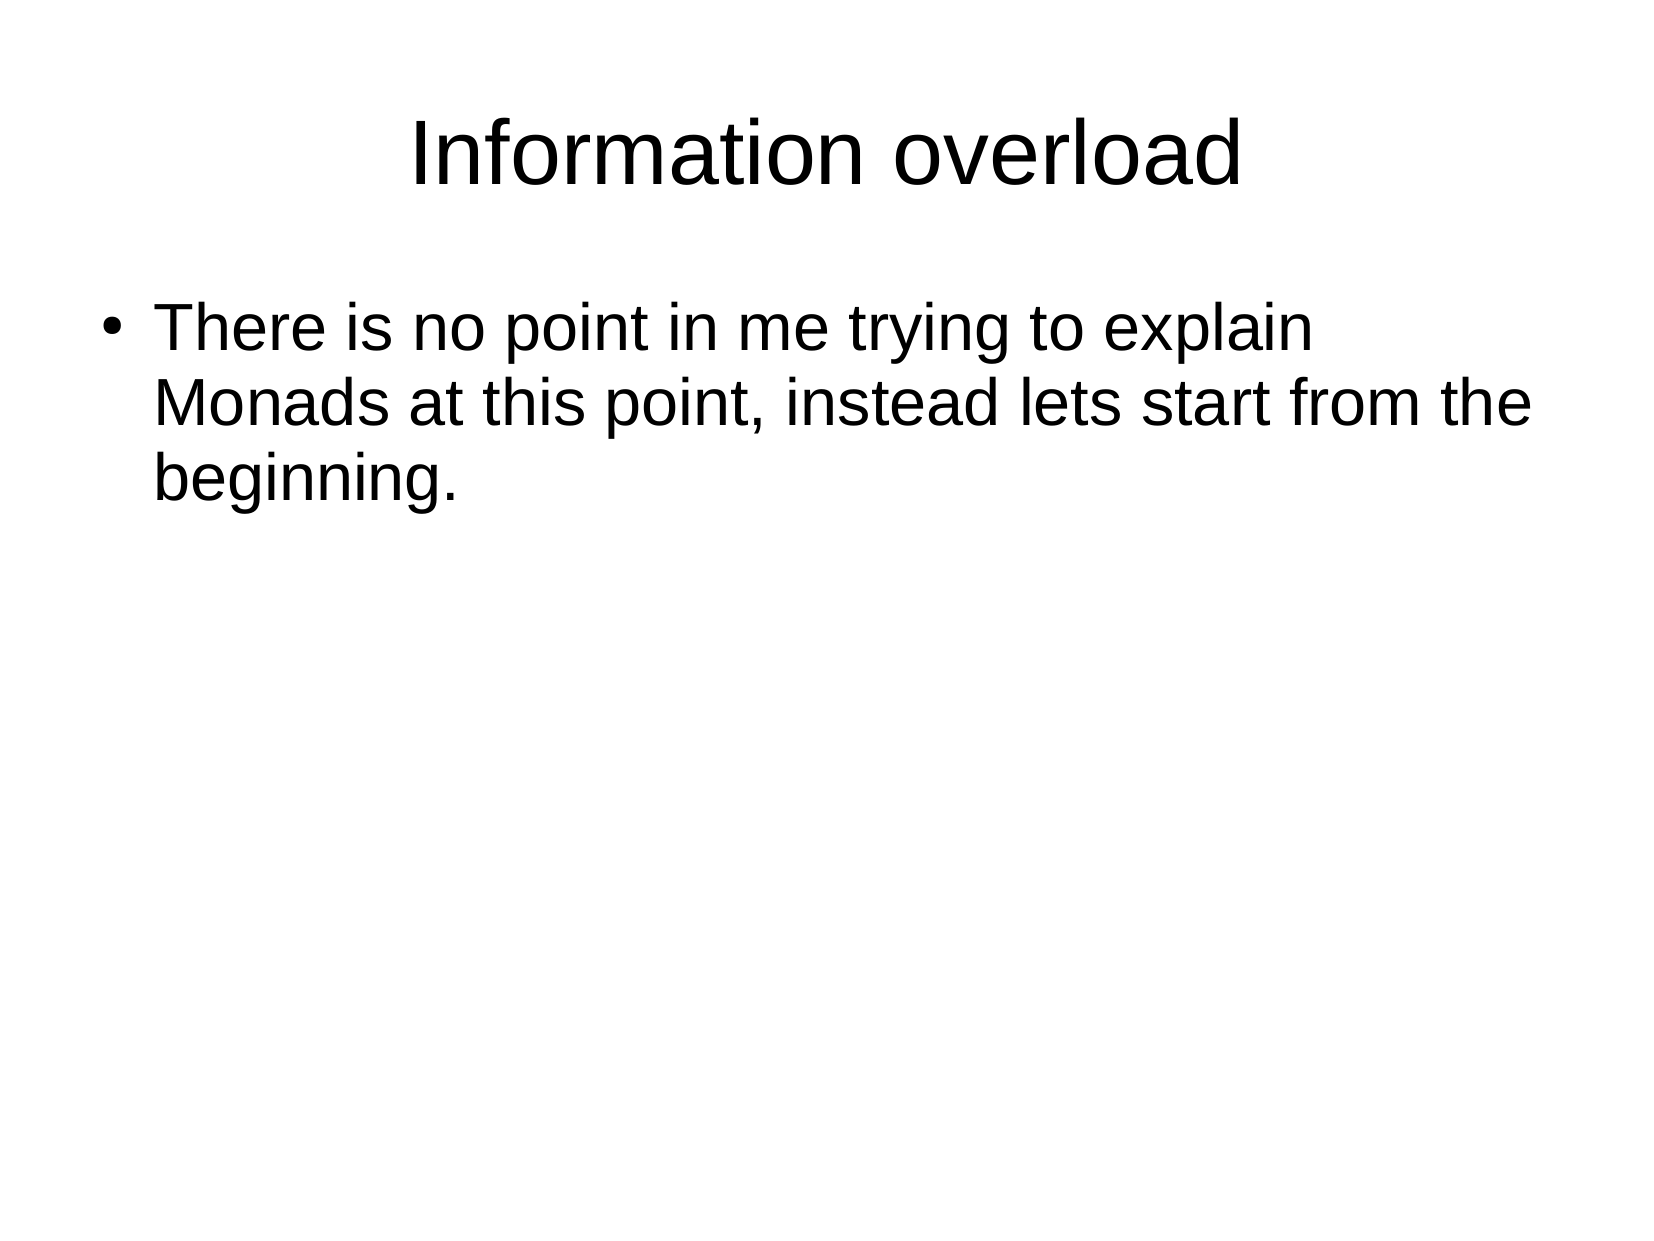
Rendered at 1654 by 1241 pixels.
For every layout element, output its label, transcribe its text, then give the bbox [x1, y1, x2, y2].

list There is no point in me trying to explain Monads at this point, instead lets start from the beginning. [82, 290, 1571, 1109]
title Information overload [82, 49, 1571, 257]
